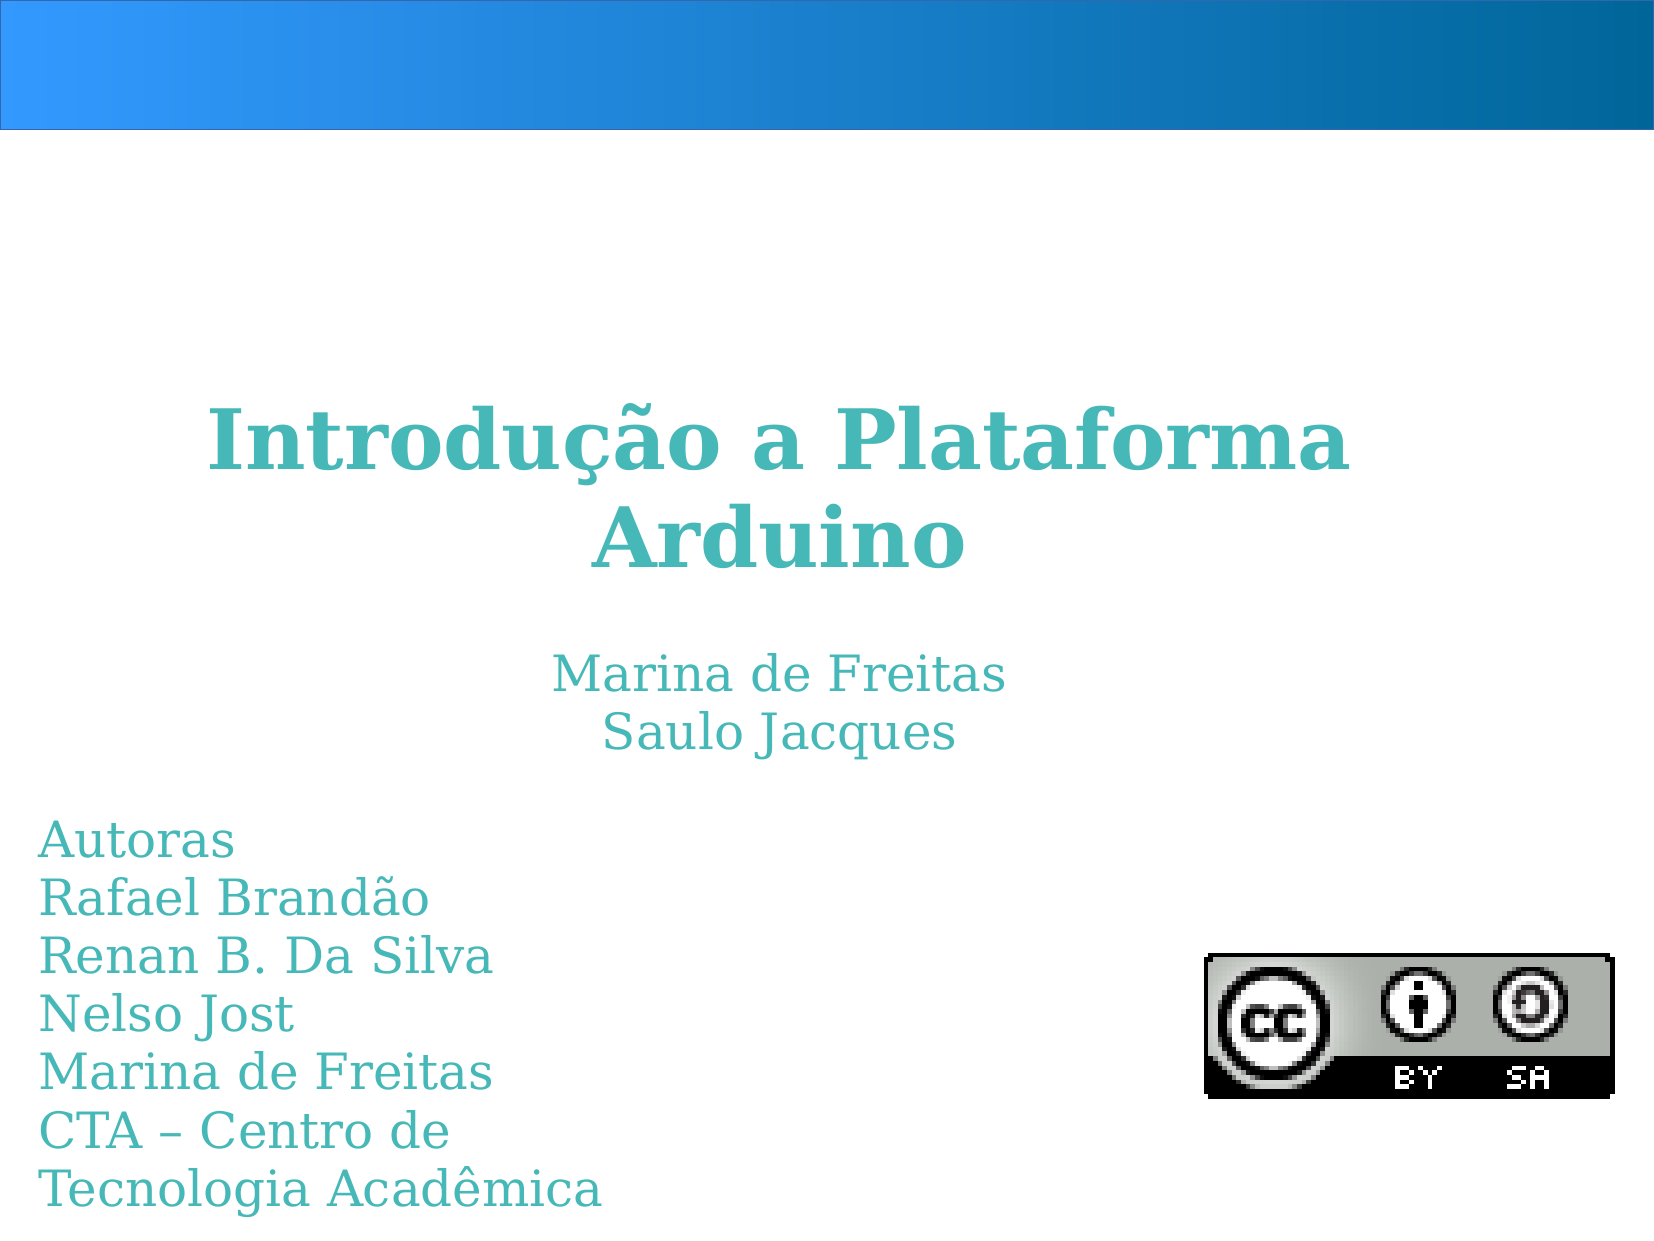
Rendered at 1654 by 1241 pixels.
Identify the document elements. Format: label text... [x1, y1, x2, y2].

text_box [0, 0, 1654, 130]
subtitle Introdução a Plataforma Arduino Marina de Freitas Saulo Jacques [35, 130, 1524, 1055]
text_box Autoras Rafael Brandão Renan B. Da Silva Nelso Jost Marina de Freitas CTA – Centro de Tecnologia Acadêmica [23, 803, 626, 1226]
picture [1204, 953, 1615, 1099]
